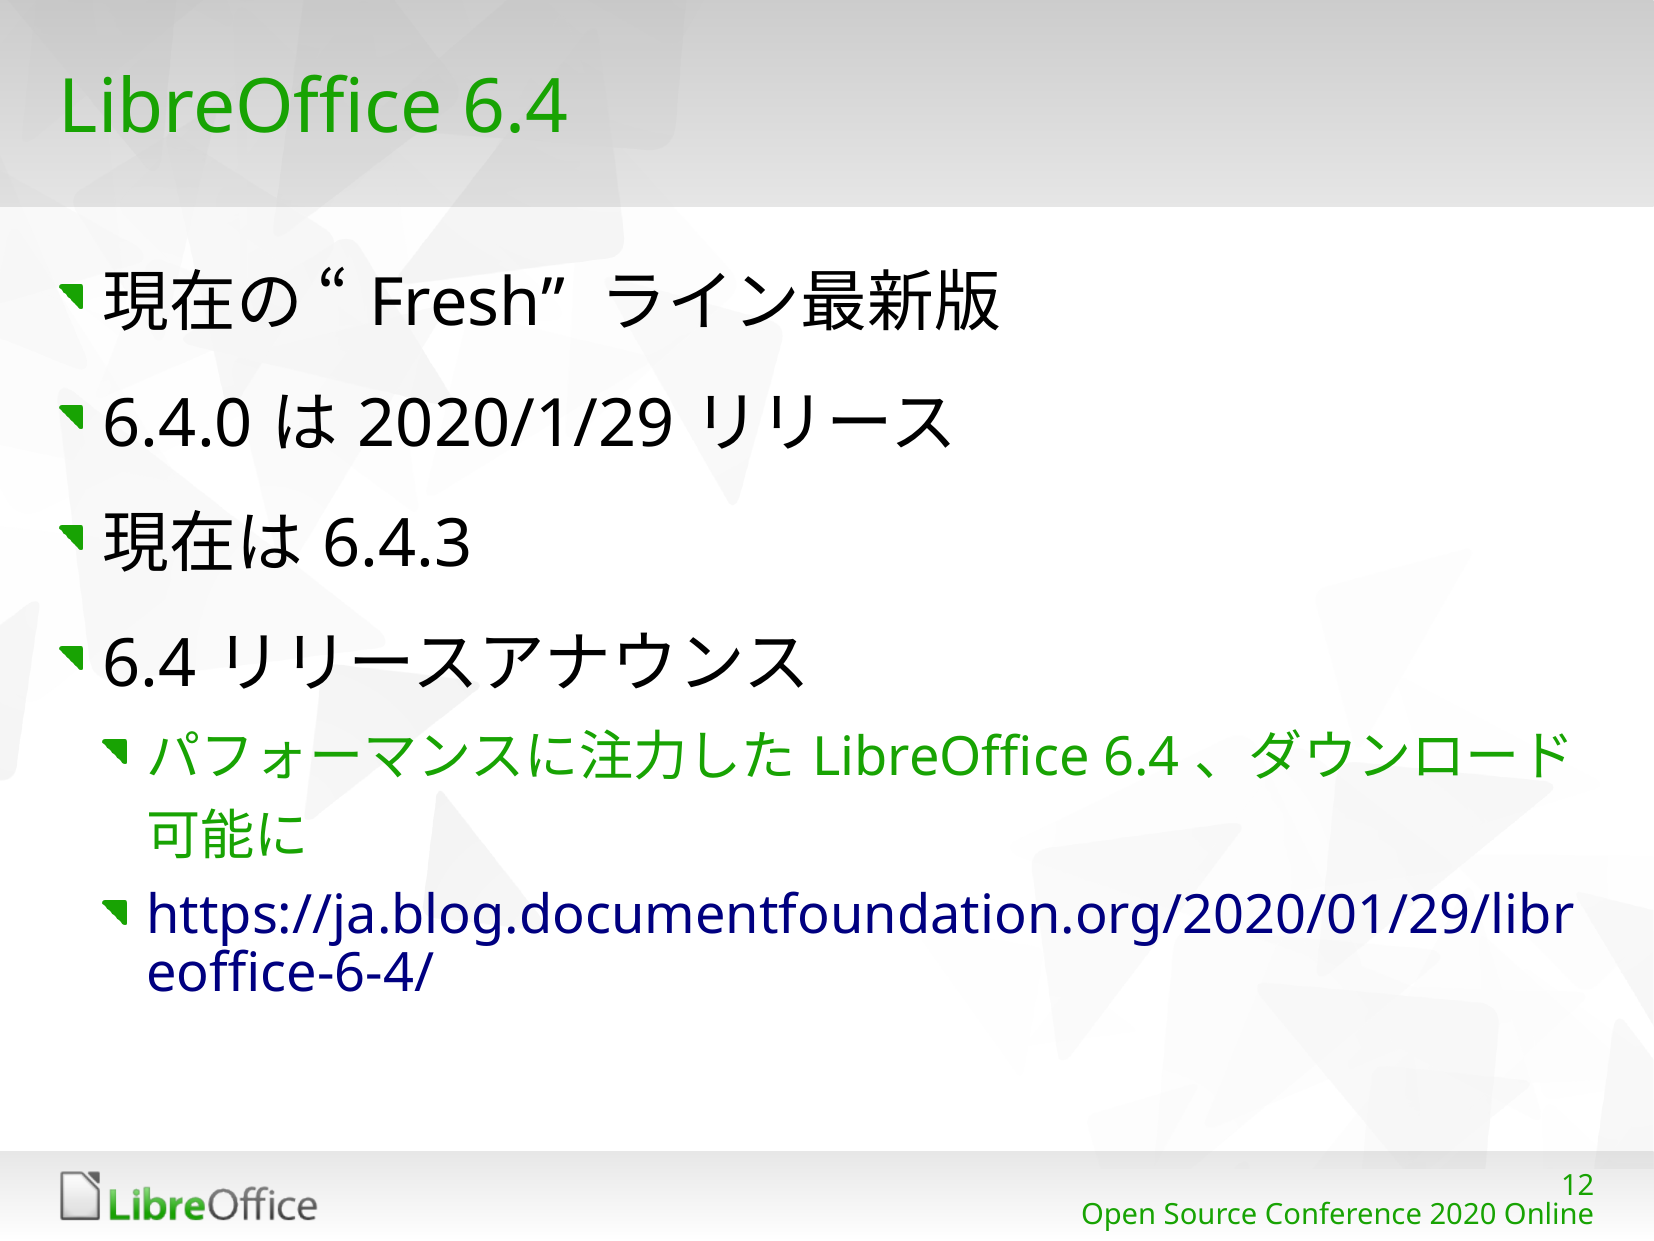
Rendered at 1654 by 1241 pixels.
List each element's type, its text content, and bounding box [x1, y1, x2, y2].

picture [915, 548, 1654, 1169]
list 現在の “Fresh” ライン最新版 6.4.0は2020/1/29リリース 現在は6.4.3 6.4リリースアナウンス パフォーマンスに注力したLibreOffice 6.4、ダウンロード可能に https://ja.blog.documentfoundation.org/2020/01/29/libreoffice-6-4/ [59, 248, 1595, 1032]
picture [0, 0, 783, 931]
title LibreOffice 6.4 [59, 29, 1595, 178]
picture [41, 1152, 337, 1240]
